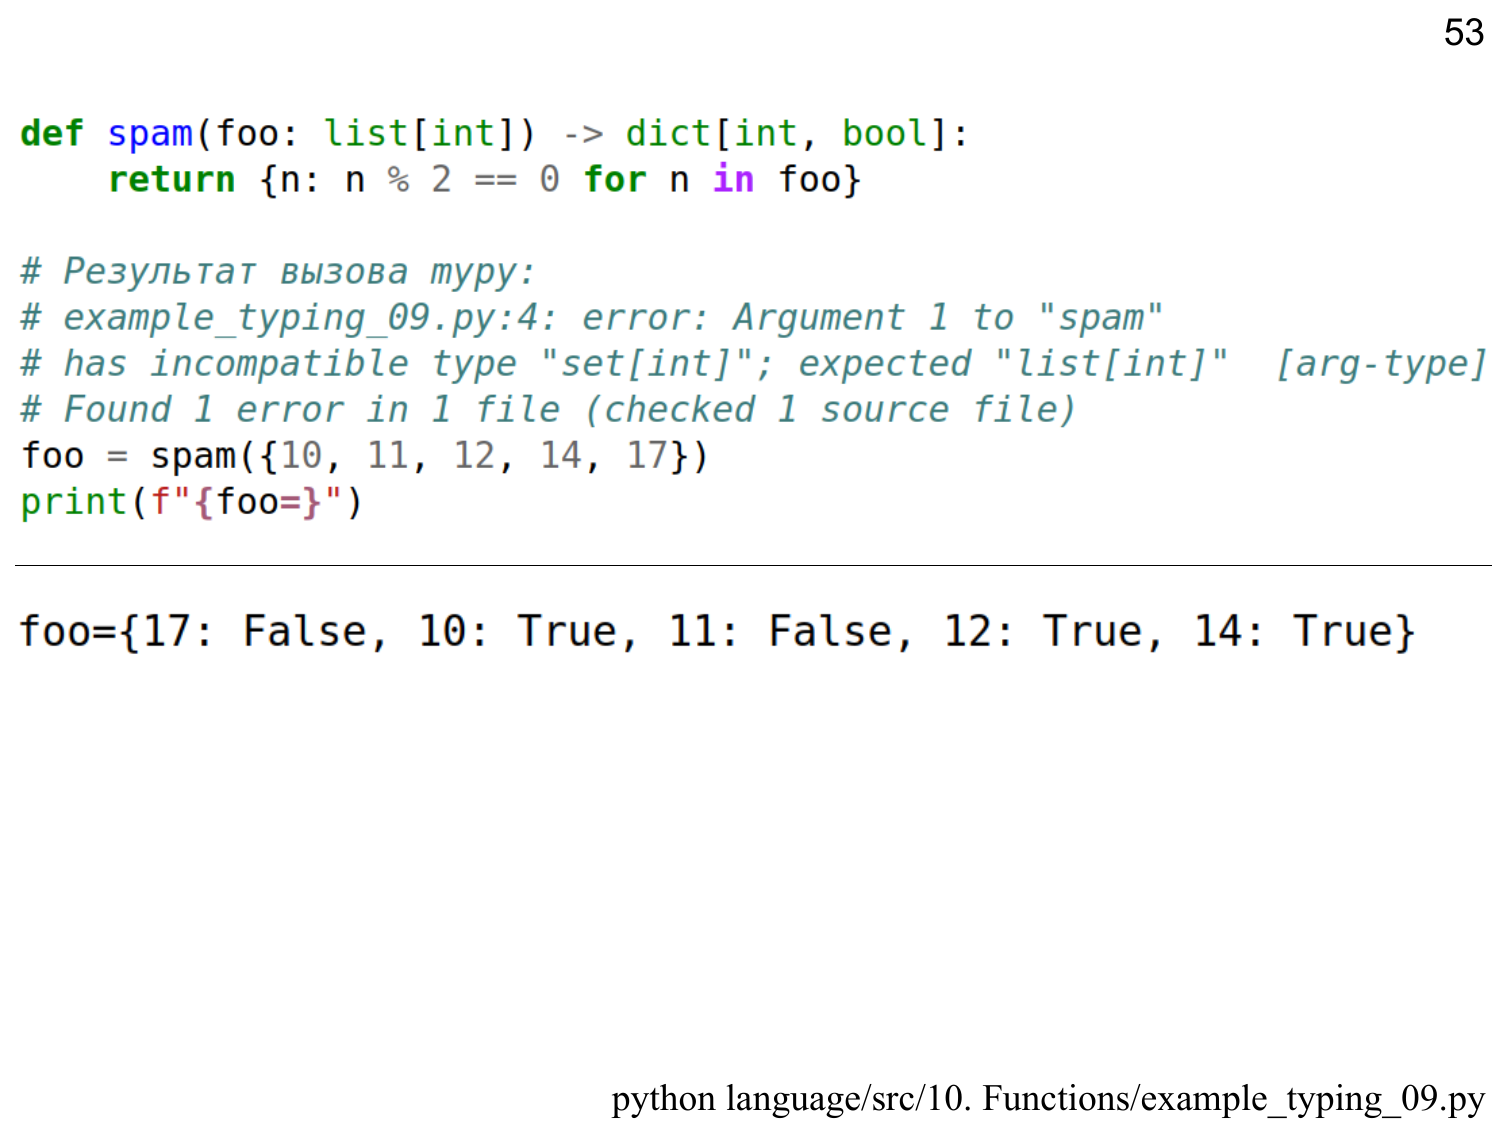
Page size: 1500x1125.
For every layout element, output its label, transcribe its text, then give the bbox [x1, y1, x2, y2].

picture [11, 597, 1428, 673]
text_box python language/src/10. Functions/example_typing_09.py [611, 1065, 1500, 1125]
picture [11, 101, 1495, 533]
